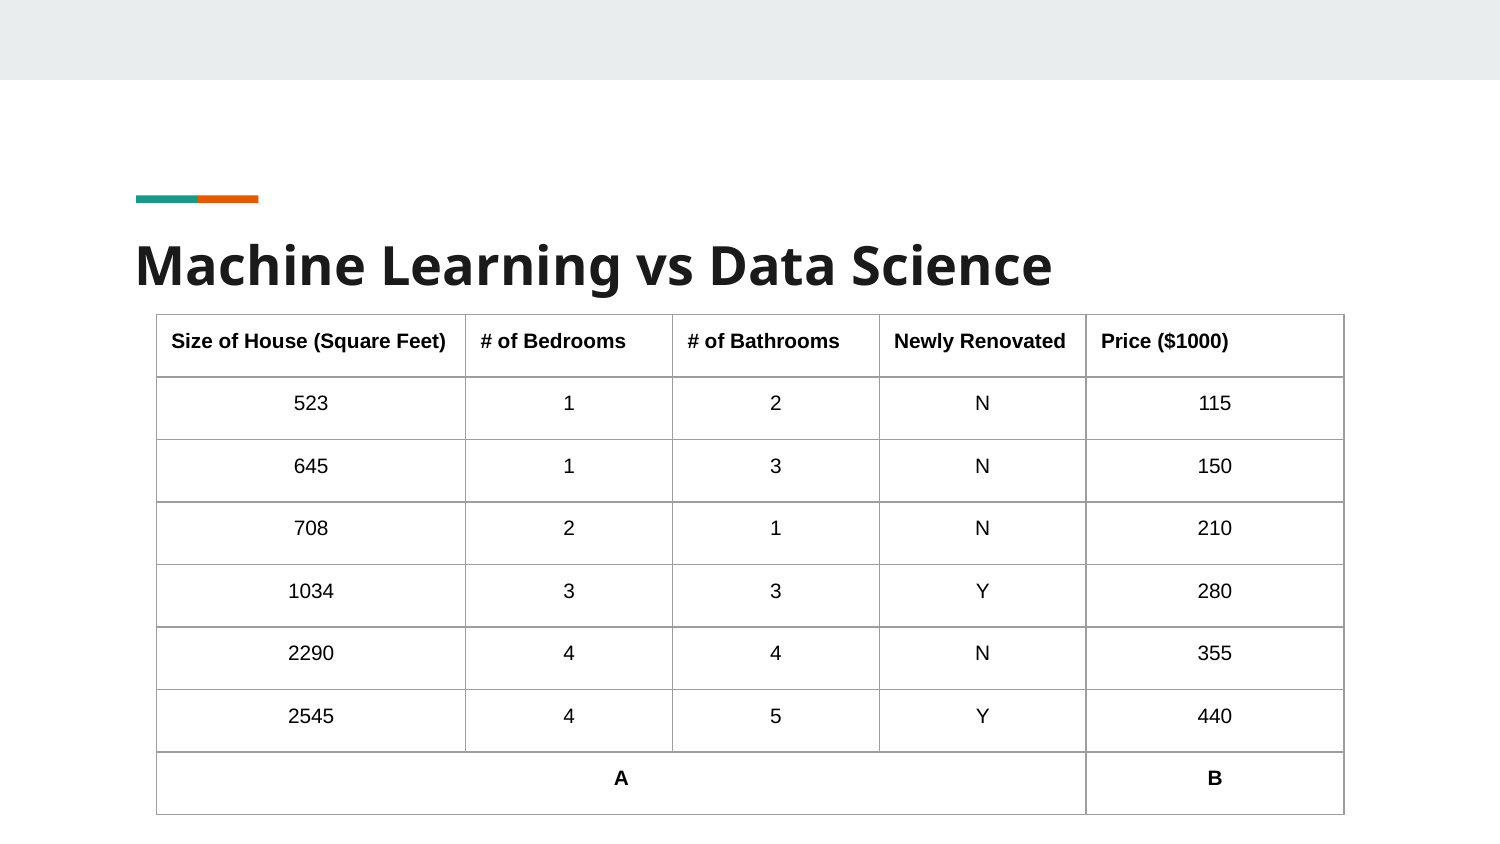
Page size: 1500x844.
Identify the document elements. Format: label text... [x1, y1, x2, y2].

table_header # of Bedrooms [466, 315, 672, 376]
table_header Size of House (Square Feet) [157, 315, 465, 376]
table_cell 4 [466, 628, 672, 689]
table_cell 440 [1087, 690, 1343, 751]
table_header # of Bathrooms [673, 315, 879, 376]
table_cell 5 [673, 690, 879, 751]
table_cell 2 [673, 378, 879, 439]
table_cell B [1087, 753, 1343, 814]
table_header Newly Renovated [880, 315, 1085, 376]
table_cell 3 [673, 565, 879, 626]
table_cell 2545 [157, 690, 465, 751]
table_cell A [157, 753, 1085, 814]
table_cell 645 [157, 440, 465, 501]
table_cell 280 [1087, 565, 1343, 626]
table_cell 115 [1087, 378, 1343, 439]
table_cell 1 [673, 503, 879, 564]
table_cell Y [880, 690, 1085, 751]
table_cell 2 [466, 503, 672, 564]
table_cell 1034 [157, 565, 465, 626]
table_cell N [880, 503, 1085, 564]
title Machine Learning vs Data Science [119, 216, 1381, 305]
table_cell N [880, 440, 1085, 501]
table_cell 355 [1087, 628, 1343, 689]
table_cell Y [880, 565, 1085, 626]
table_cell 2290 [157, 628, 465, 689]
table_cell 3 [673, 440, 879, 501]
table_header Price ($1000) [1087, 315, 1343, 376]
table_cell 1 [466, 440, 672, 501]
table_cell 4 [466, 690, 672, 751]
table_cell 150 [1087, 440, 1343, 501]
table_cell 4 [673, 628, 879, 689]
table_cell N [880, 378, 1085, 439]
table_cell N [880, 628, 1085, 689]
table_cell 708 [157, 503, 465, 564]
table_cell 210 [1087, 503, 1343, 564]
table_cell 1 [466, 378, 672, 439]
table_cell 3 [466, 565, 672, 626]
table_cell 523 [157, 378, 465, 439]
